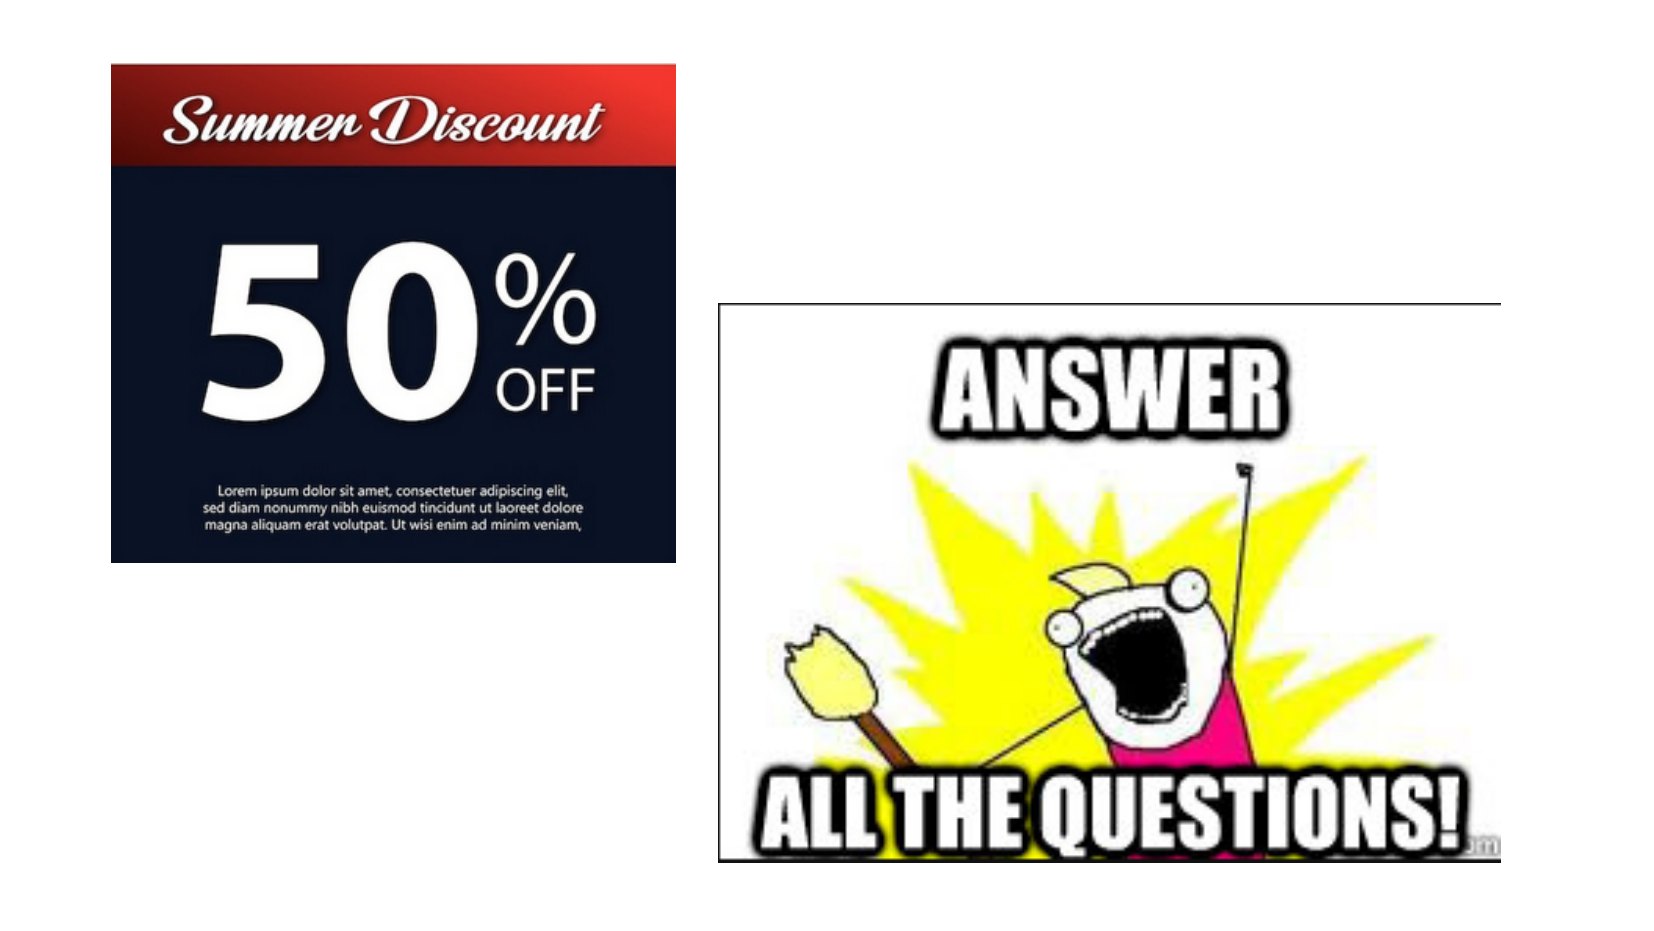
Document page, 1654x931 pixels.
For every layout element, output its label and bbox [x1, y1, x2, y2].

picture [718, 303, 1501, 863]
picture [111, 62, 676, 563]
